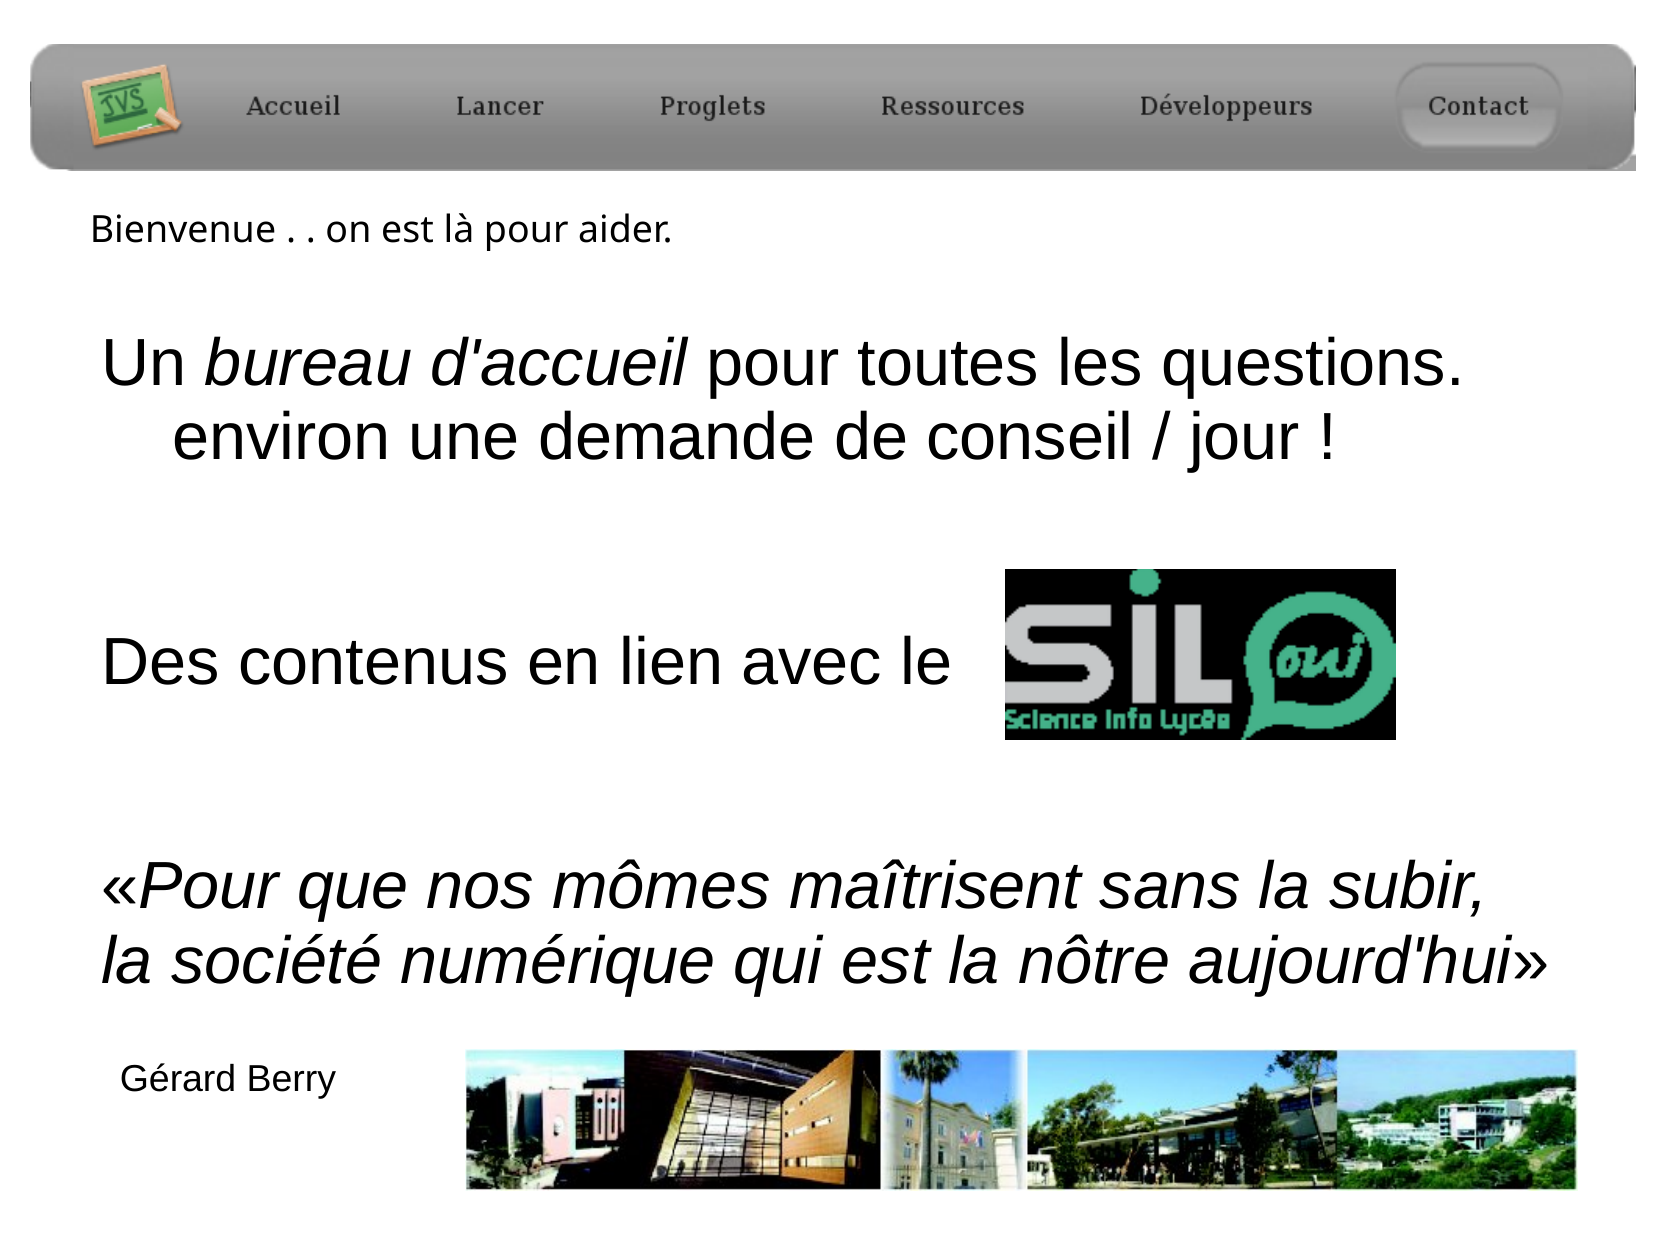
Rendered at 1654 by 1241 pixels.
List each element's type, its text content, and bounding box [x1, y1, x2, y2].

text_box Bienvenue . . on est là pour aider. [75, 195, 1576, 259]
text_box Gérard Berry [105, 1050, 353, 1107]
picture [30, 44, 1636, 171]
subtitle Un bureau d'accueil pour toutes les questions. environ une demande de conseil / jour ! Des contenus en lien avec le «Pour que nos mômes maîtrisent sans la subir, la société numérique qui est la nôtre aujourd'hui» [82, 324, 1571, 1148]
picture [1005, 569, 1396, 740]
picture [465, 1049, 1578, 1191]
